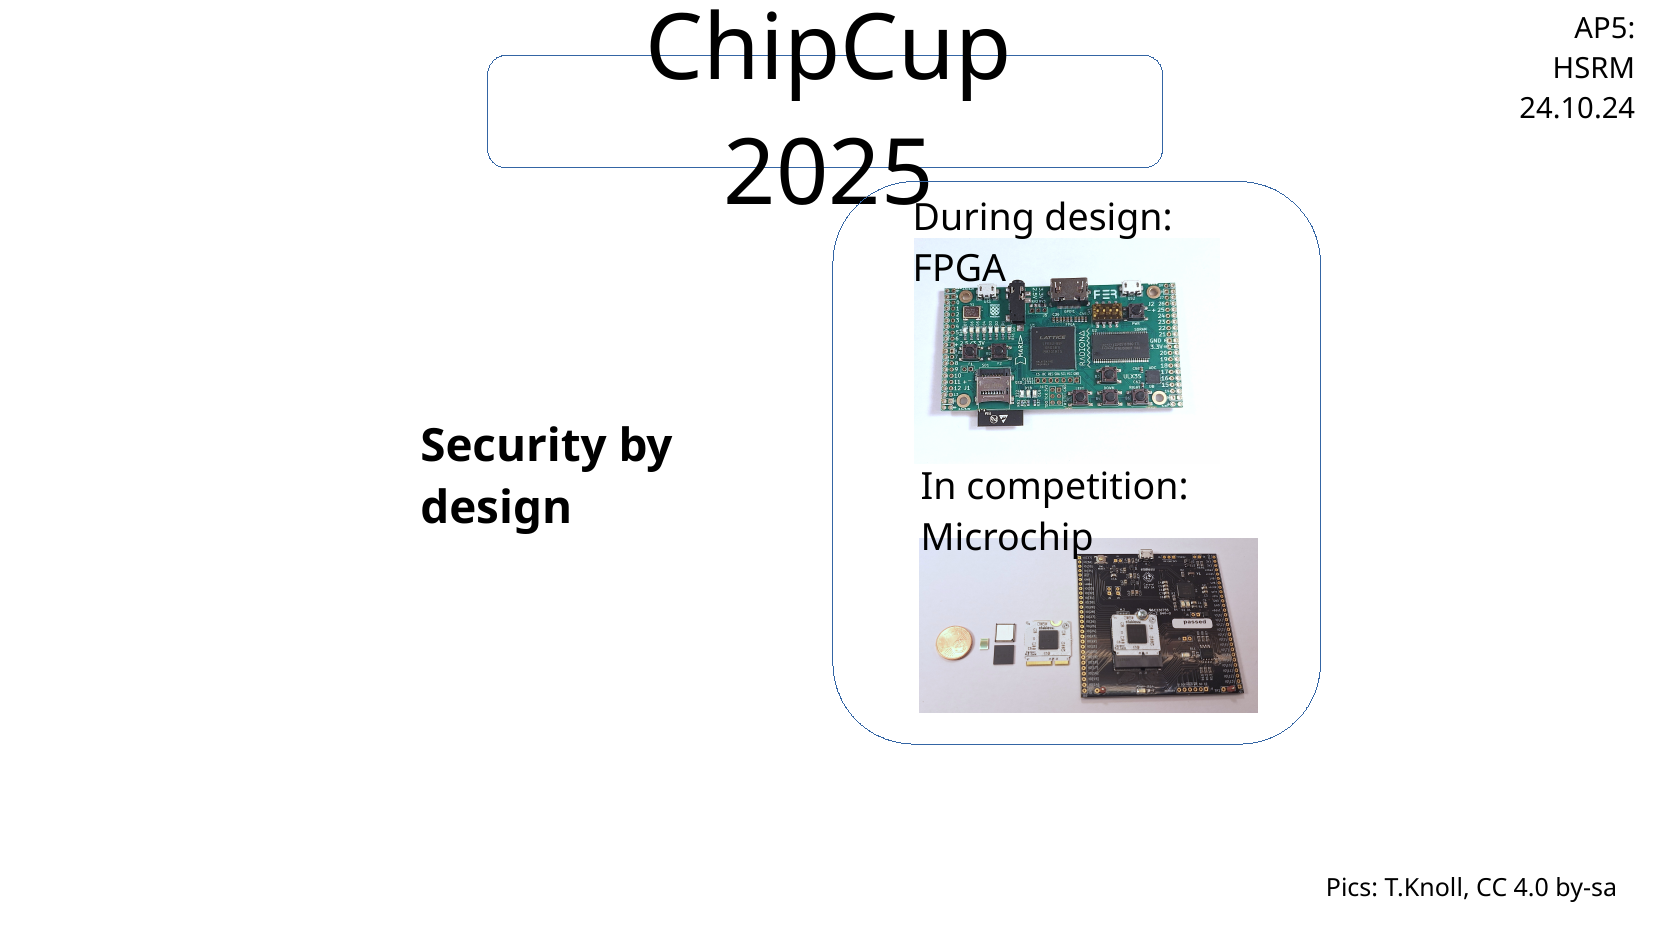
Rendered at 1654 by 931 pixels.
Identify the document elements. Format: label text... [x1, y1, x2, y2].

text_box During design: FPGA [897, 183, 1273, 283]
text_box AP5: HSRM 24.10.24 [1500, 0, 1651, 114]
picture [919, 538, 1258, 713]
subtitle Security by design [420, 412, 832, 489]
text_box In competition: Microchip [905, 451, 1244, 551]
text_box Pics: T.Knoll, CC 4.0 by-sa [1294, 862, 1633, 906]
title ChipCup 2025 [532, 55, 1126, 159]
picture [914, 283, 1220, 451]
